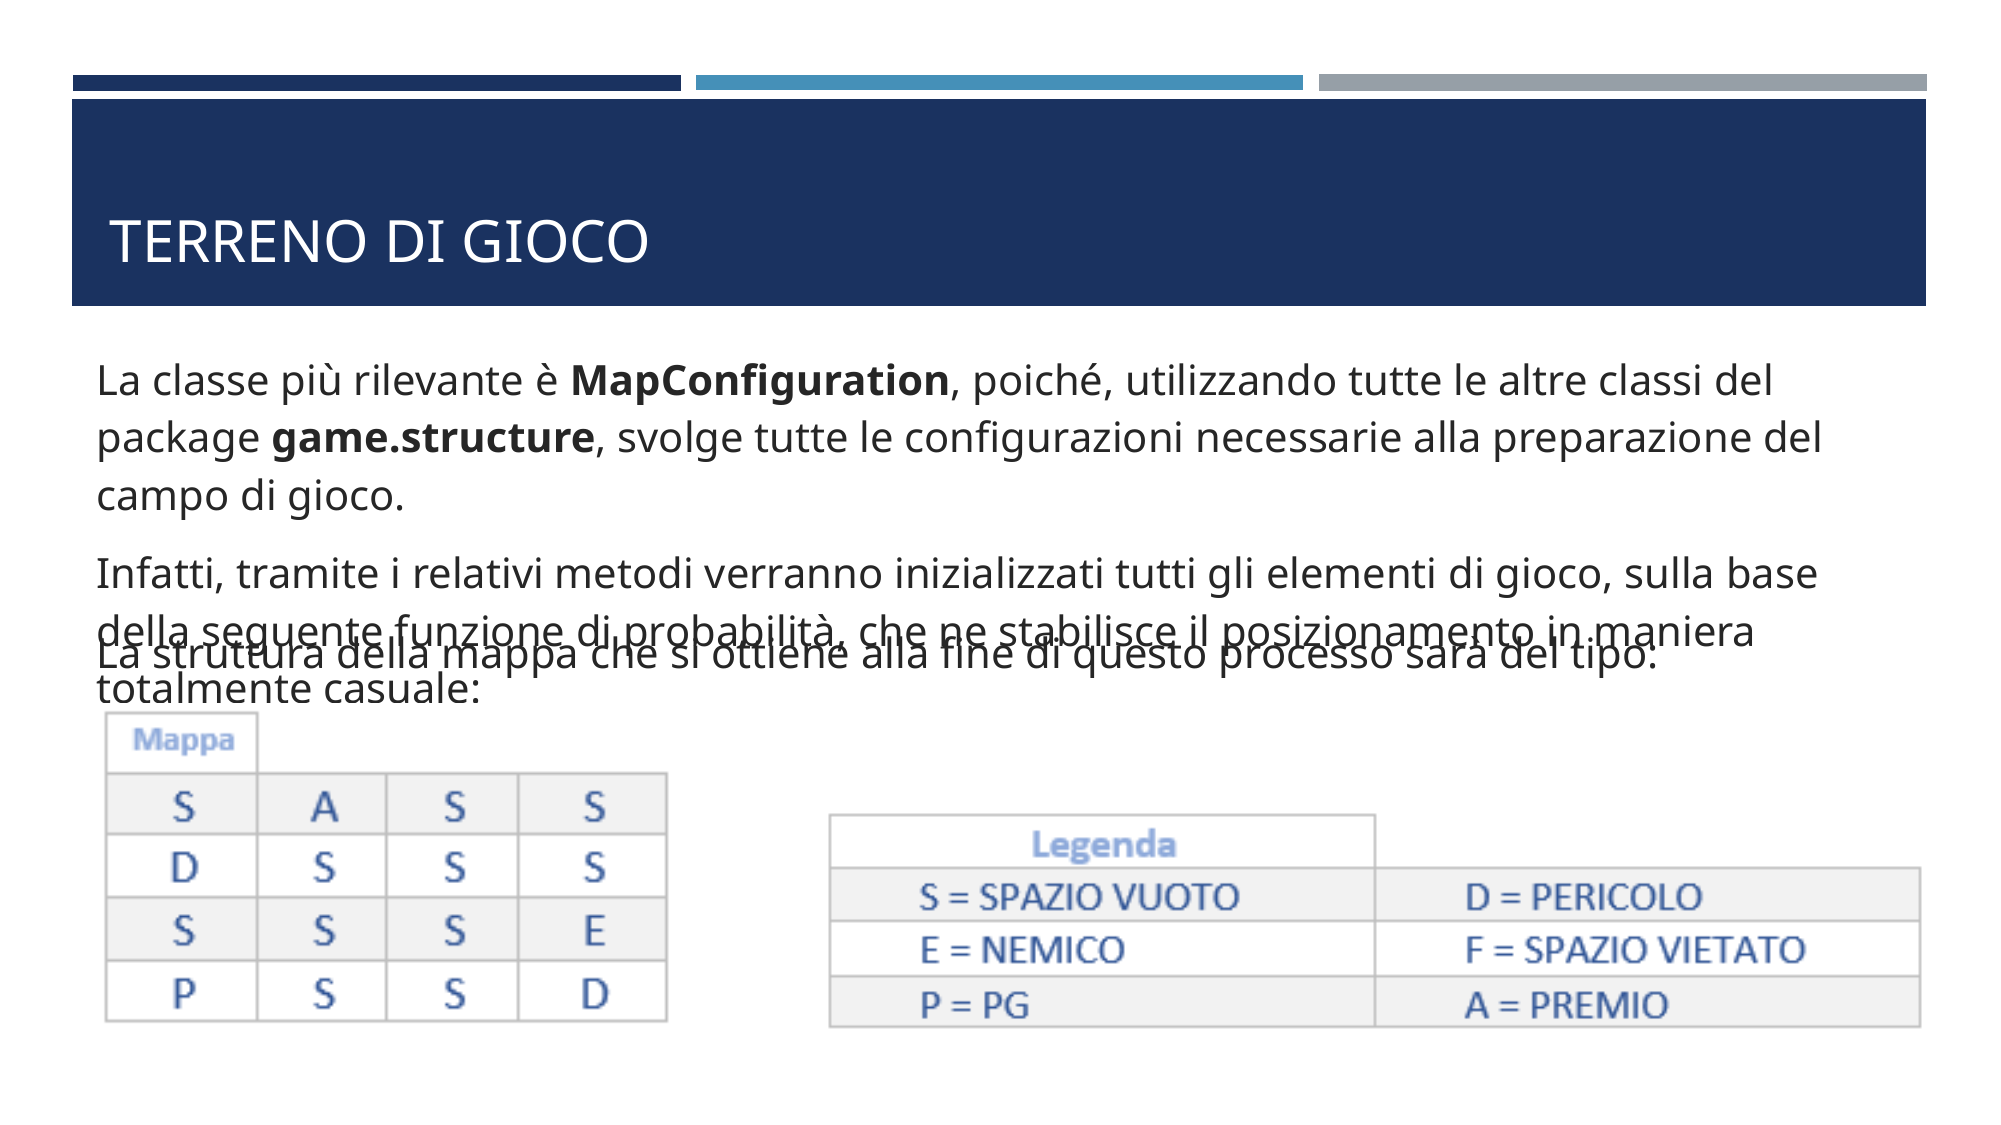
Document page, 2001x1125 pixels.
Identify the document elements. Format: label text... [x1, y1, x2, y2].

title Terreno di gioco [94, 119, 1904, 282]
text_box La classe più rilevante è MapConfiguration, poiché, utilizzando tutte le altre classi del package game.structure, svolge tutte le configurazioni necessarie alla preparazione del campo di gioco. Infatti, tramite i relativi metodi verranno inizializzati tutti gli elementi di gioco, sulla base della seguente funzione di probabilità, che ne stabilisce il posizionamento in maniera totalmente casuale: [81, 338, 1919, 603]
text_box La struttura della mappa che si ottiene alla fine di questo processo sarà del tipo: [81, 619, 1823, 686]
picture [94, 703, 680, 1040]
picture [816, 802, 1932, 1040]
